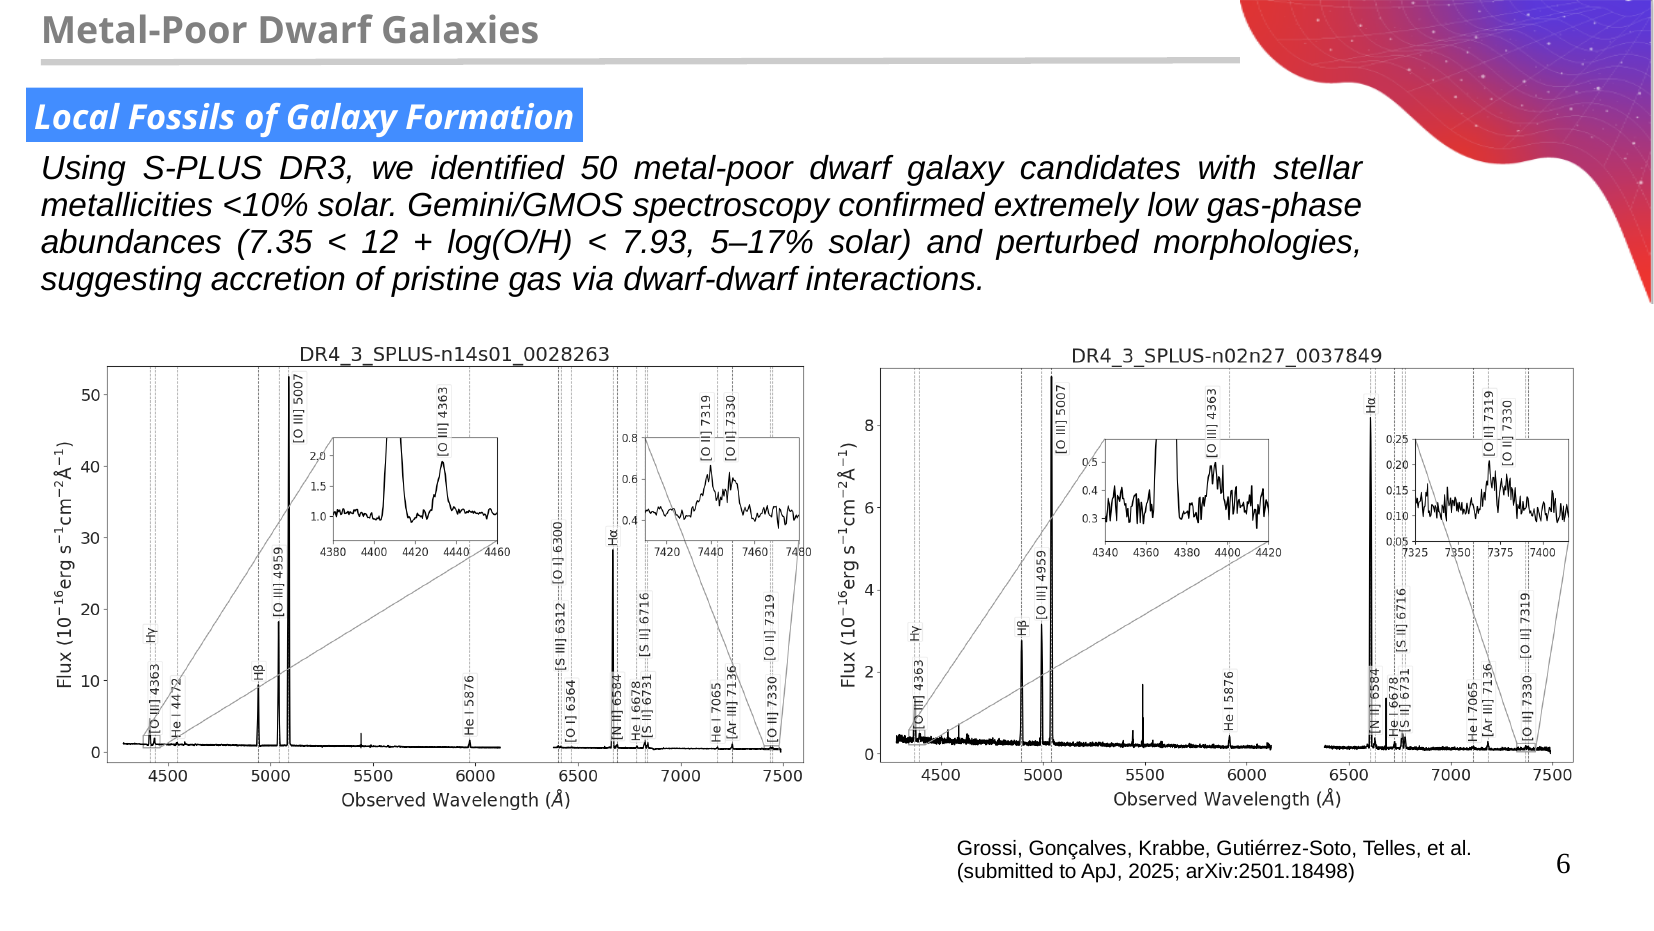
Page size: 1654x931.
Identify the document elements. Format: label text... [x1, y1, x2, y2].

picture [29, 304, 1621, 819]
text_box Local Fossils of Galaxy Formation [26, 87, 583, 142]
text_box Using S-PLUS DR3, we identified 50 metal-poor dwarf galaxy candidates with stellar metallicities <10% solar. Gemini/GMOS spectroscopy confirmed extremely low gas-phase abundances (7.35 < 12 + log(O/H) < 7.93, 5–17% solar) and perturbed morphologies, suggesting accretion of pristine gas via dwarf-dwarf interactions. [26, 141, 1380, 305]
text_box Metal-Poor Dwarf Galaxies [26, 0, 891, 141]
picture [1240, 0, 1654, 304]
text_box Grossi, Gonçalves, Krabbe, Gutiérrez-Soto, Telles, et al. (submitted to ApJ, 2025; arXiv:2501.18498) [942, 829, 1577, 891]
